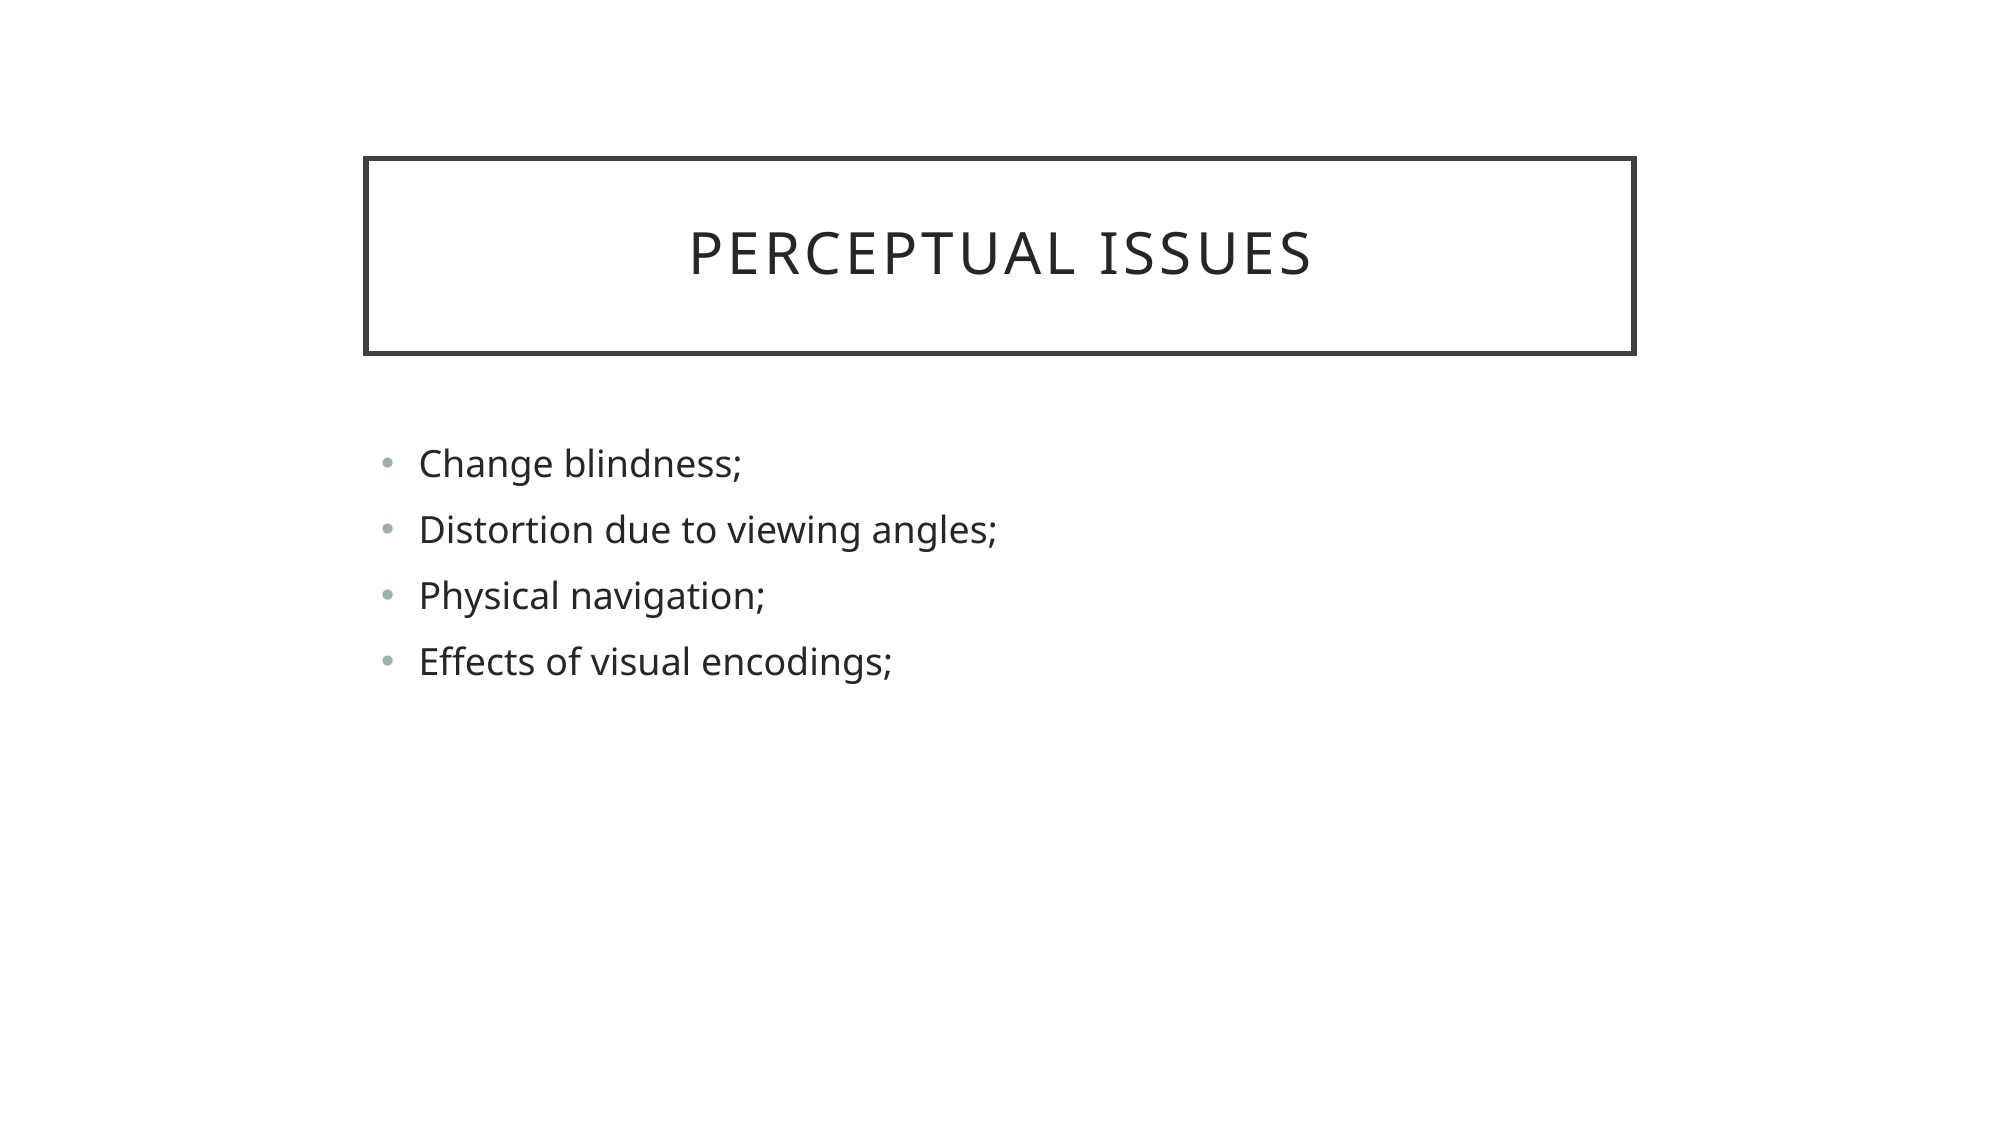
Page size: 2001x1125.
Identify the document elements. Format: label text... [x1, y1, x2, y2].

list Change blindness; Distortion due to viewing angles; Physical navigation; Effects of visual encodings; [366, 432, 1634, 942]
title Perceptual issues [366, 158, 1634, 354]
